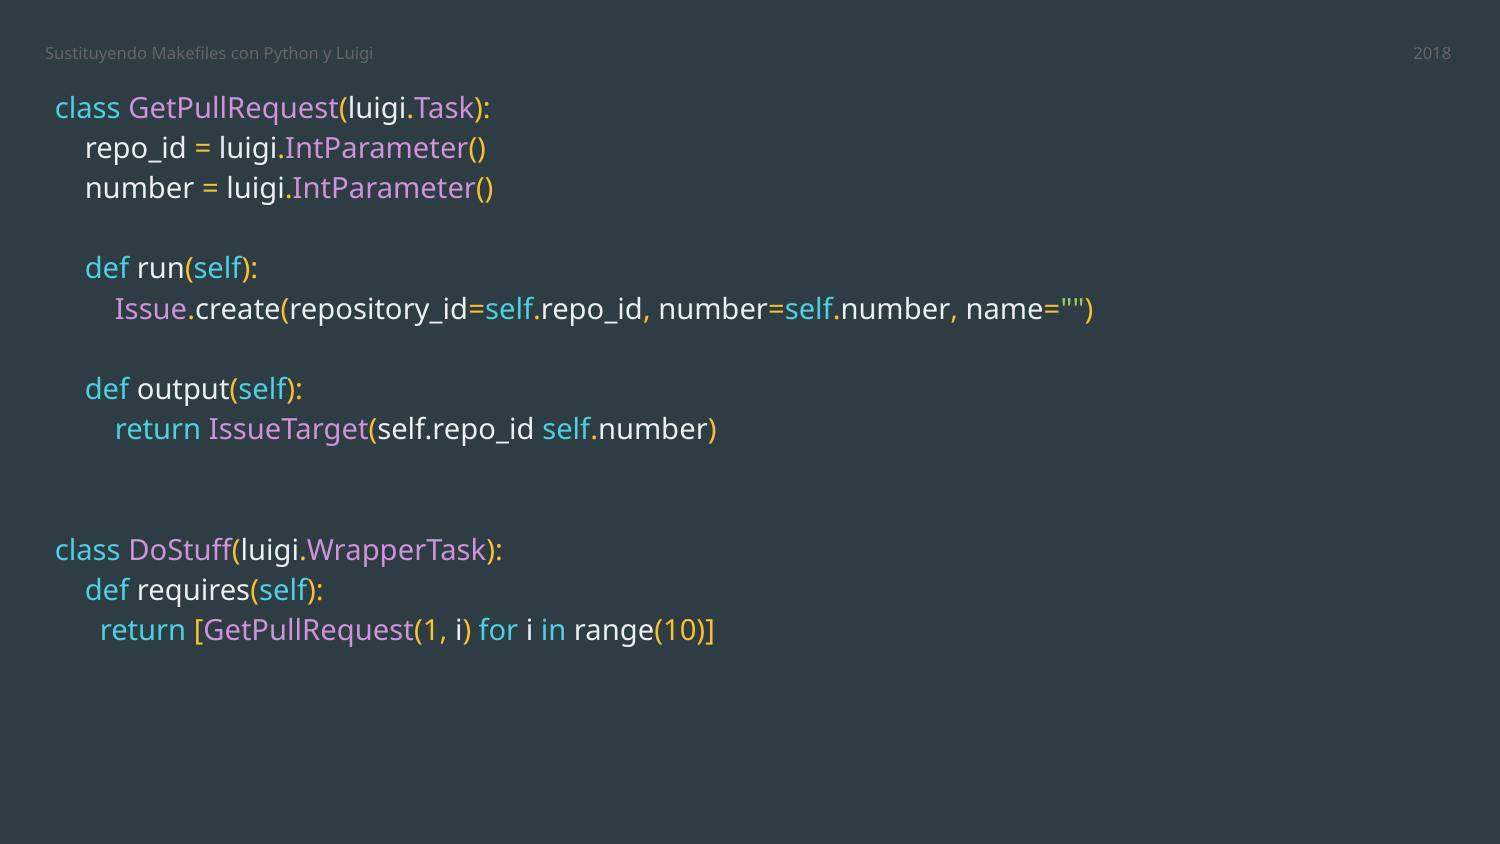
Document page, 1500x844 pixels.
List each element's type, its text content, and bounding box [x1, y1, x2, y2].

list class GetPullRequest(luigi.Task): repo_id = luigi.IntParameter() number = luigi.IntParameter() def run(self): Issue.create(repository_id=self.repo_id, number=self.number, name="") def output(self): return IssueTarget(self.repo_id self.number) class DoStuff(luigi.WrapperTask): def requires(self): return [GetPullRequest(1, i) for i in range(10)] [39, 69, 1465, 562]
